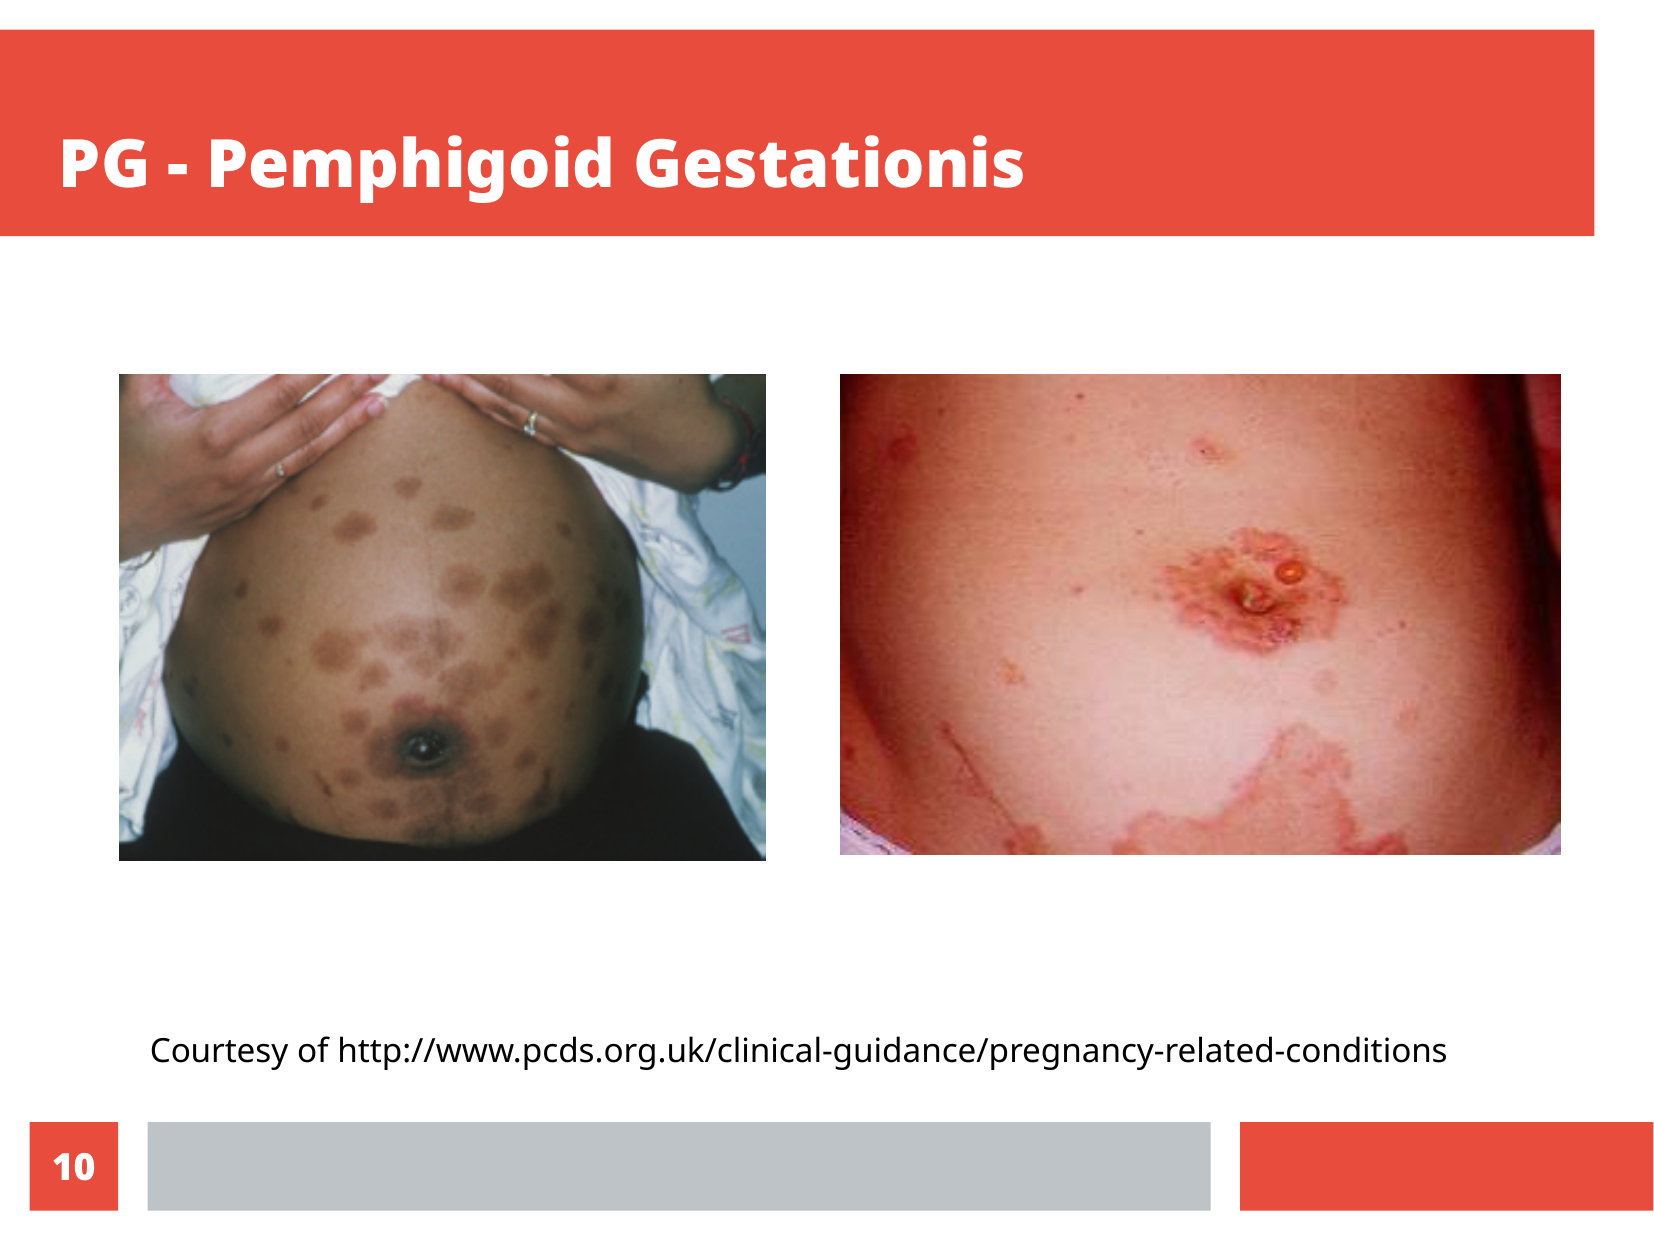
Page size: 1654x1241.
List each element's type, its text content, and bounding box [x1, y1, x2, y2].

title PG - Pemphigoid Gestationis [59, 59, 1595, 207]
picture [840, 374, 1561, 856]
picture [119, 374, 766, 861]
text_box Courtesy of http://www.pcds.org.uk/clinical-guidance/pregnancy-related-conditions [135, 1020, 1546, 1122]
